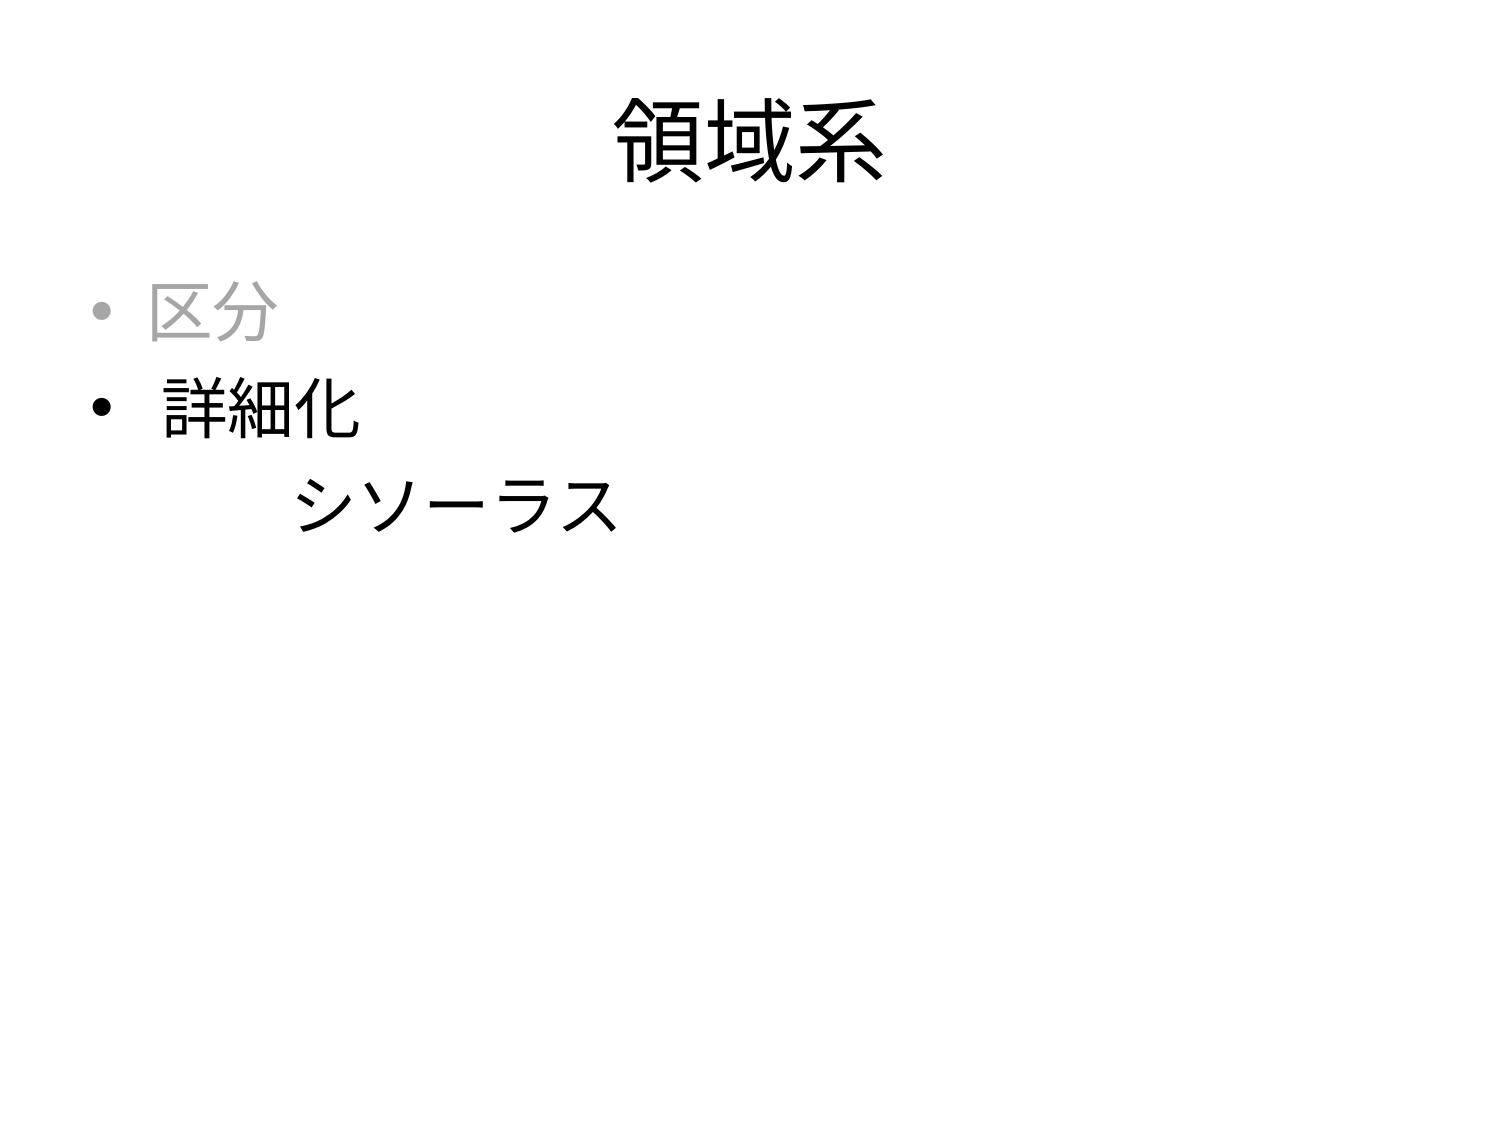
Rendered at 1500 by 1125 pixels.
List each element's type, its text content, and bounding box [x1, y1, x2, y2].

title 領域系 [75, 45, 1426, 233]
list 区分 詳細化 シソーラス [75, 262, 1426, 1006]
